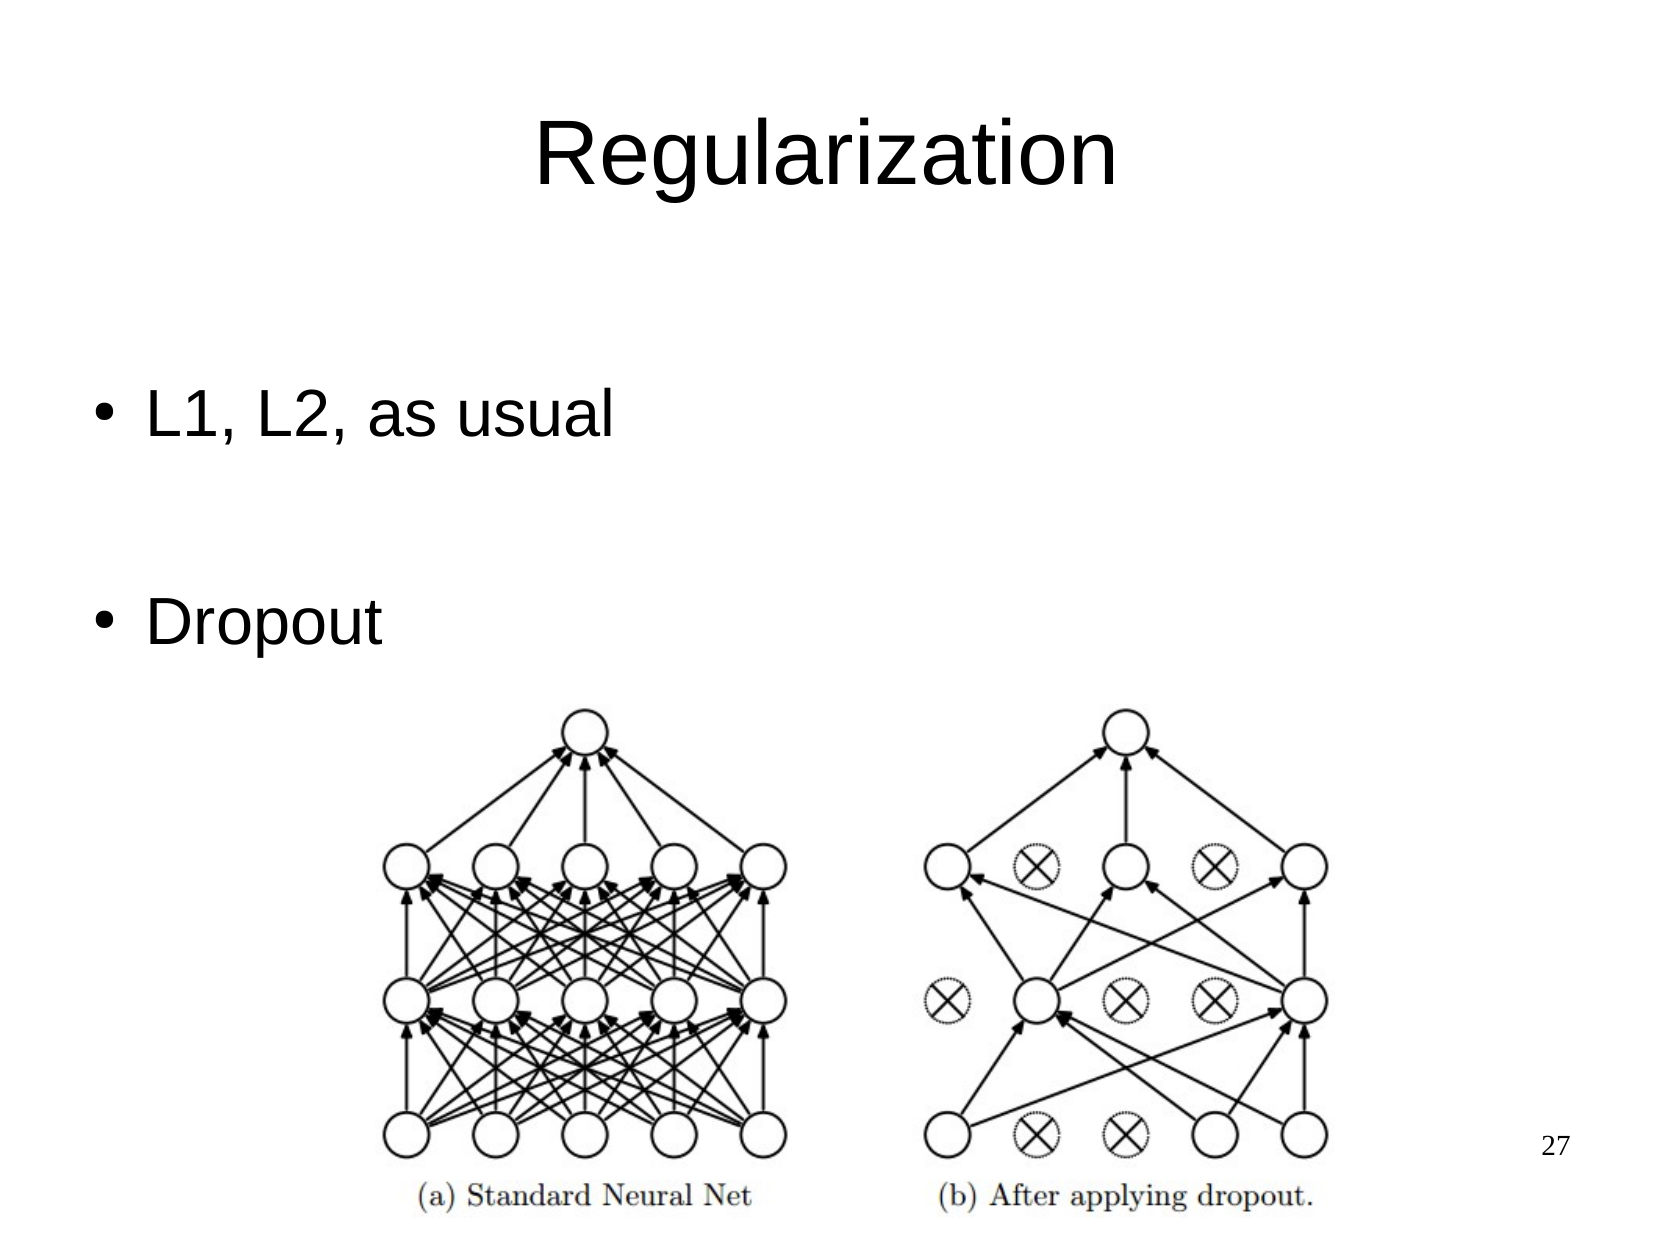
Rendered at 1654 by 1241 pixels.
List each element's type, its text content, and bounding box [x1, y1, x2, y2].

list L1, L2, as usual Dropout [75, 375, 1564, 1096]
title Regularization [82, 49, 1571, 257]
picture [375, 704, 1335, 1218]
